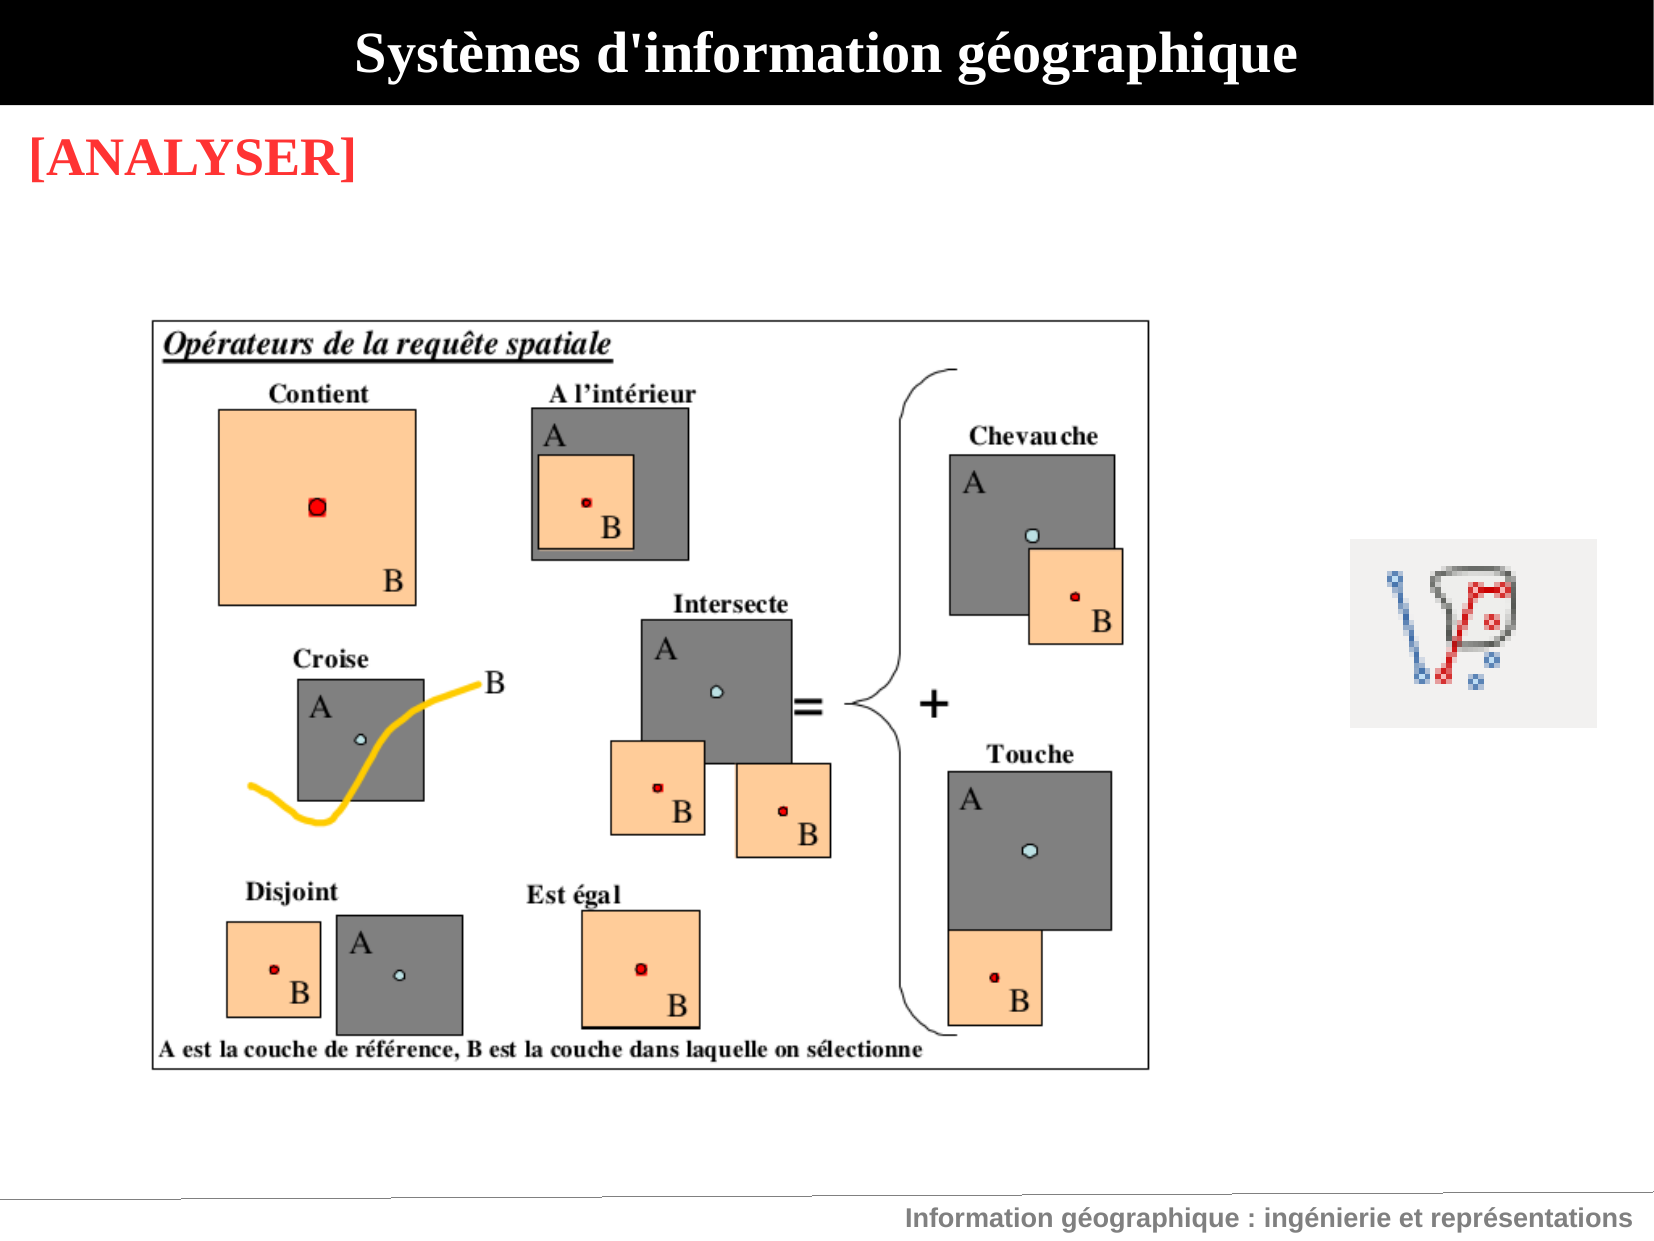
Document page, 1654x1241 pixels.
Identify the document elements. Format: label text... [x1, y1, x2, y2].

picture [149, 314, 1156, 1075]
text_box [ANALYSER] [13, 120, 374, 197]
picture [1350, 539, 1597, 728]
title Systèmes d'information géographique [0, 0, 1654, 106]
